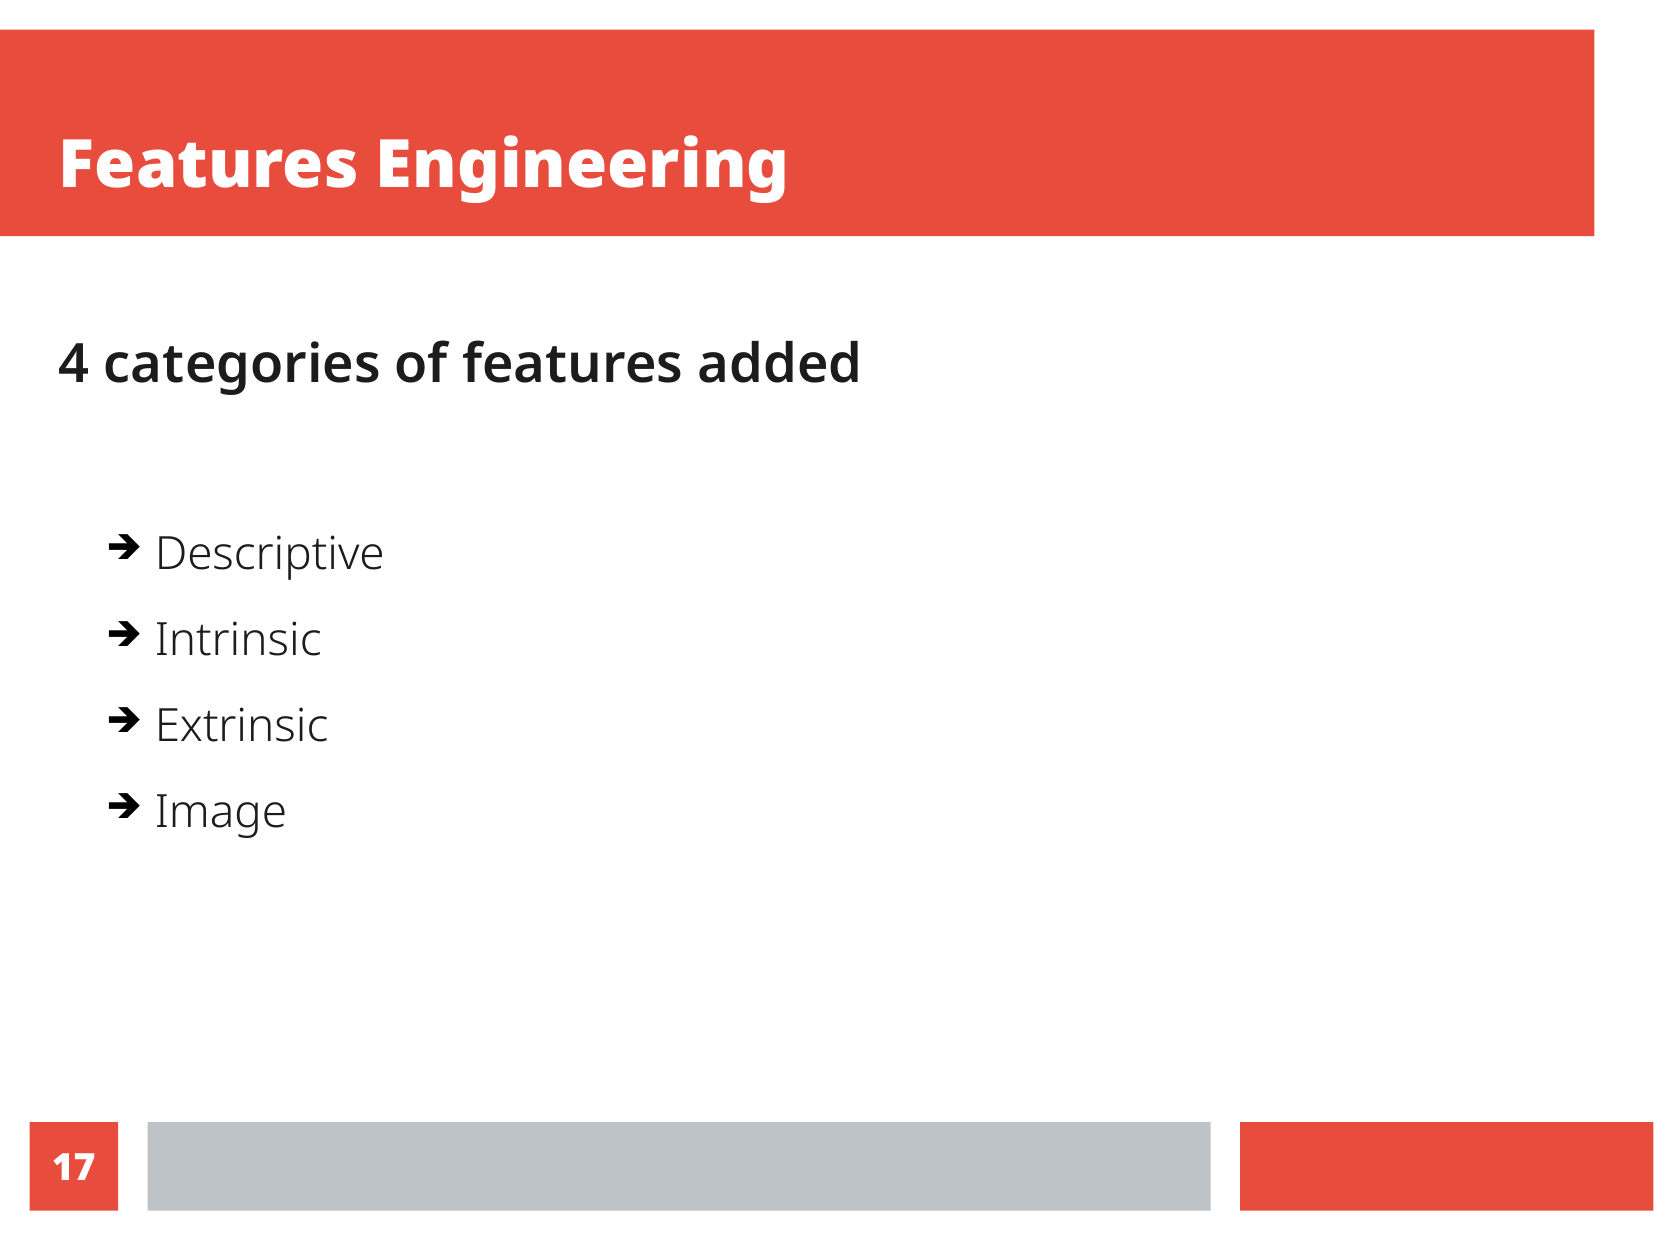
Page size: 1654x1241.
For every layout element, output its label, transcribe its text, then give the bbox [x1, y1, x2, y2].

list 4 categories of features added Descriptive Intrinsic Extrinsic Image [59, 324, 1565, 1093]
title Features Engineering [59, 59, 1595, 207]
